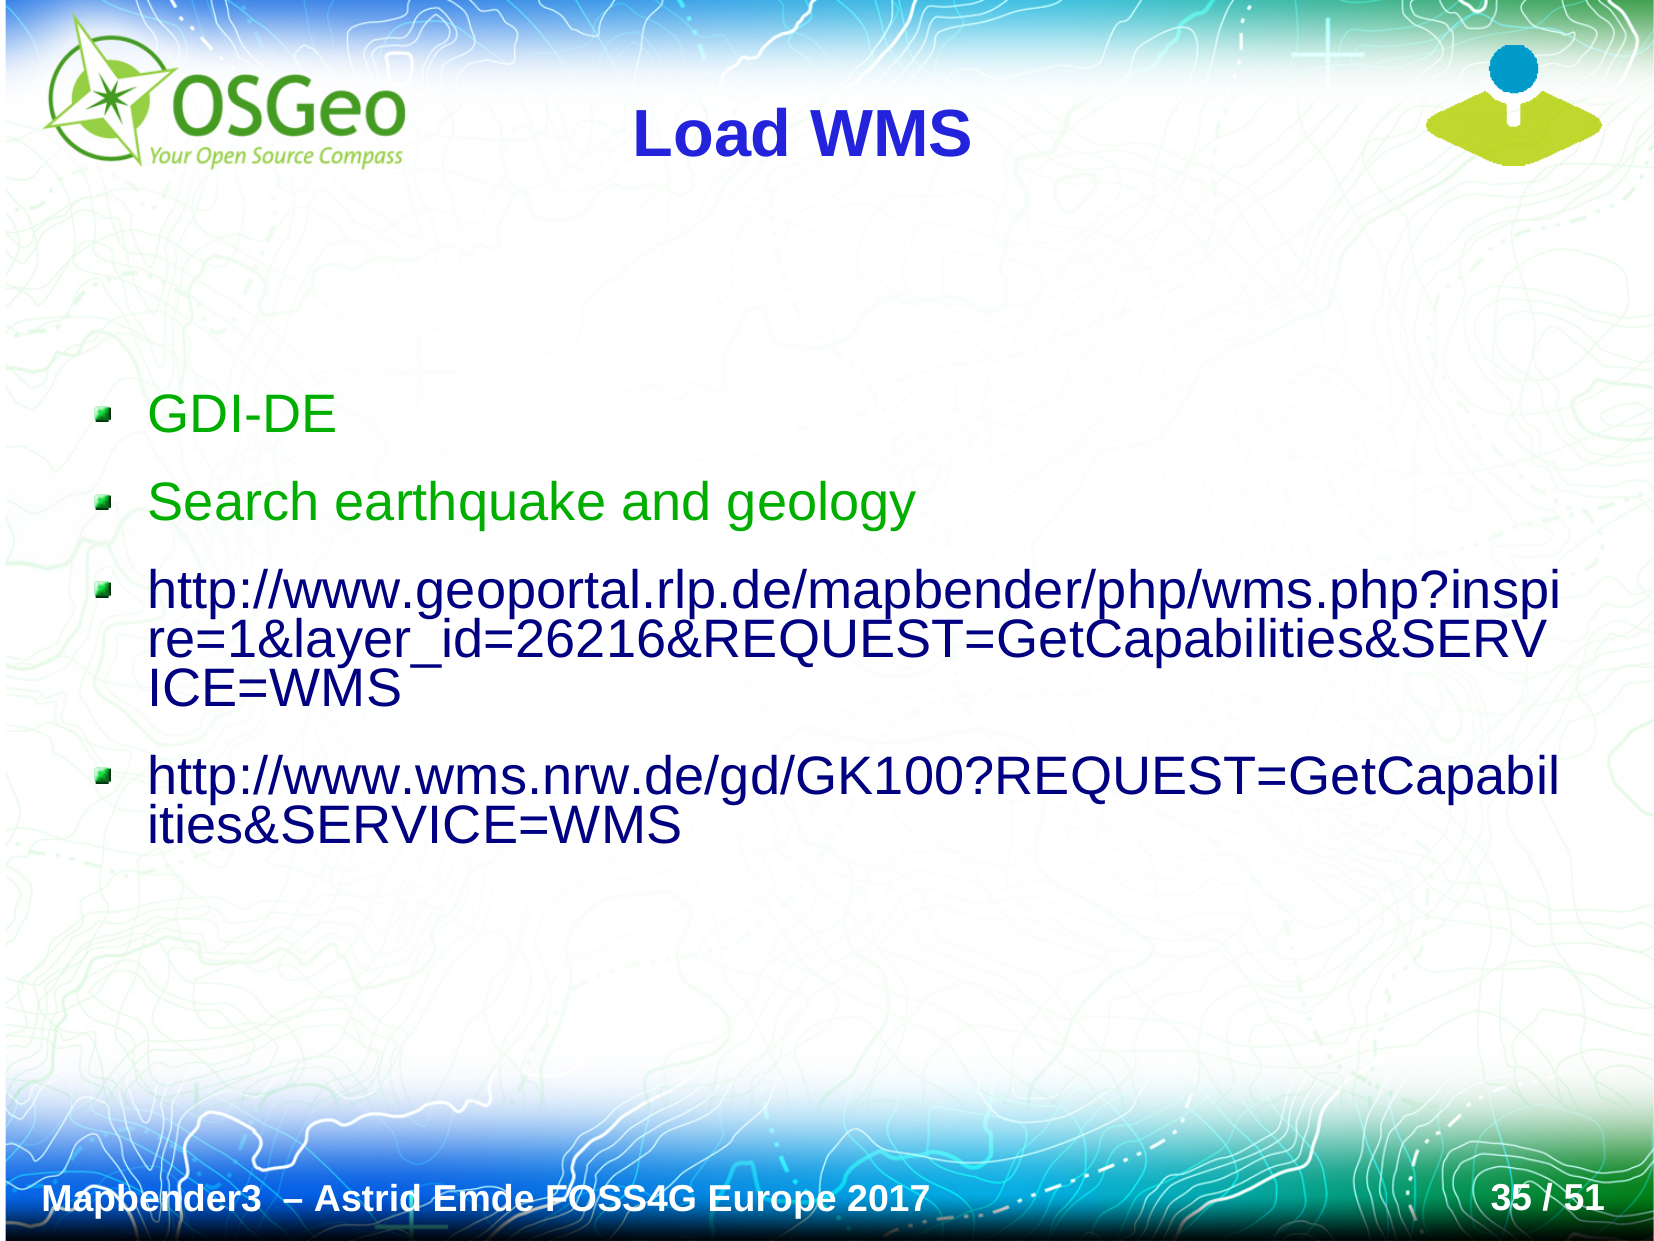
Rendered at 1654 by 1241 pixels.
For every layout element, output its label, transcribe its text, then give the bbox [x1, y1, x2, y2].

title Load WMS [59, 58, 1548, 207]
list GDI-DE Search earthquake and geology http://www.geoportal.rlp.de/mapbender/php/wms.php?inspire=1&layer_id=26216&REQUEST=GetCapabilities&SERVICE=WMS http://www.wms.nrw.de/gd/GK100?REQUEST=GetCapabilities&SERVICE=WMS [76, 383, 1565, 1188]
picture [5, 0, 1654, 1241]
